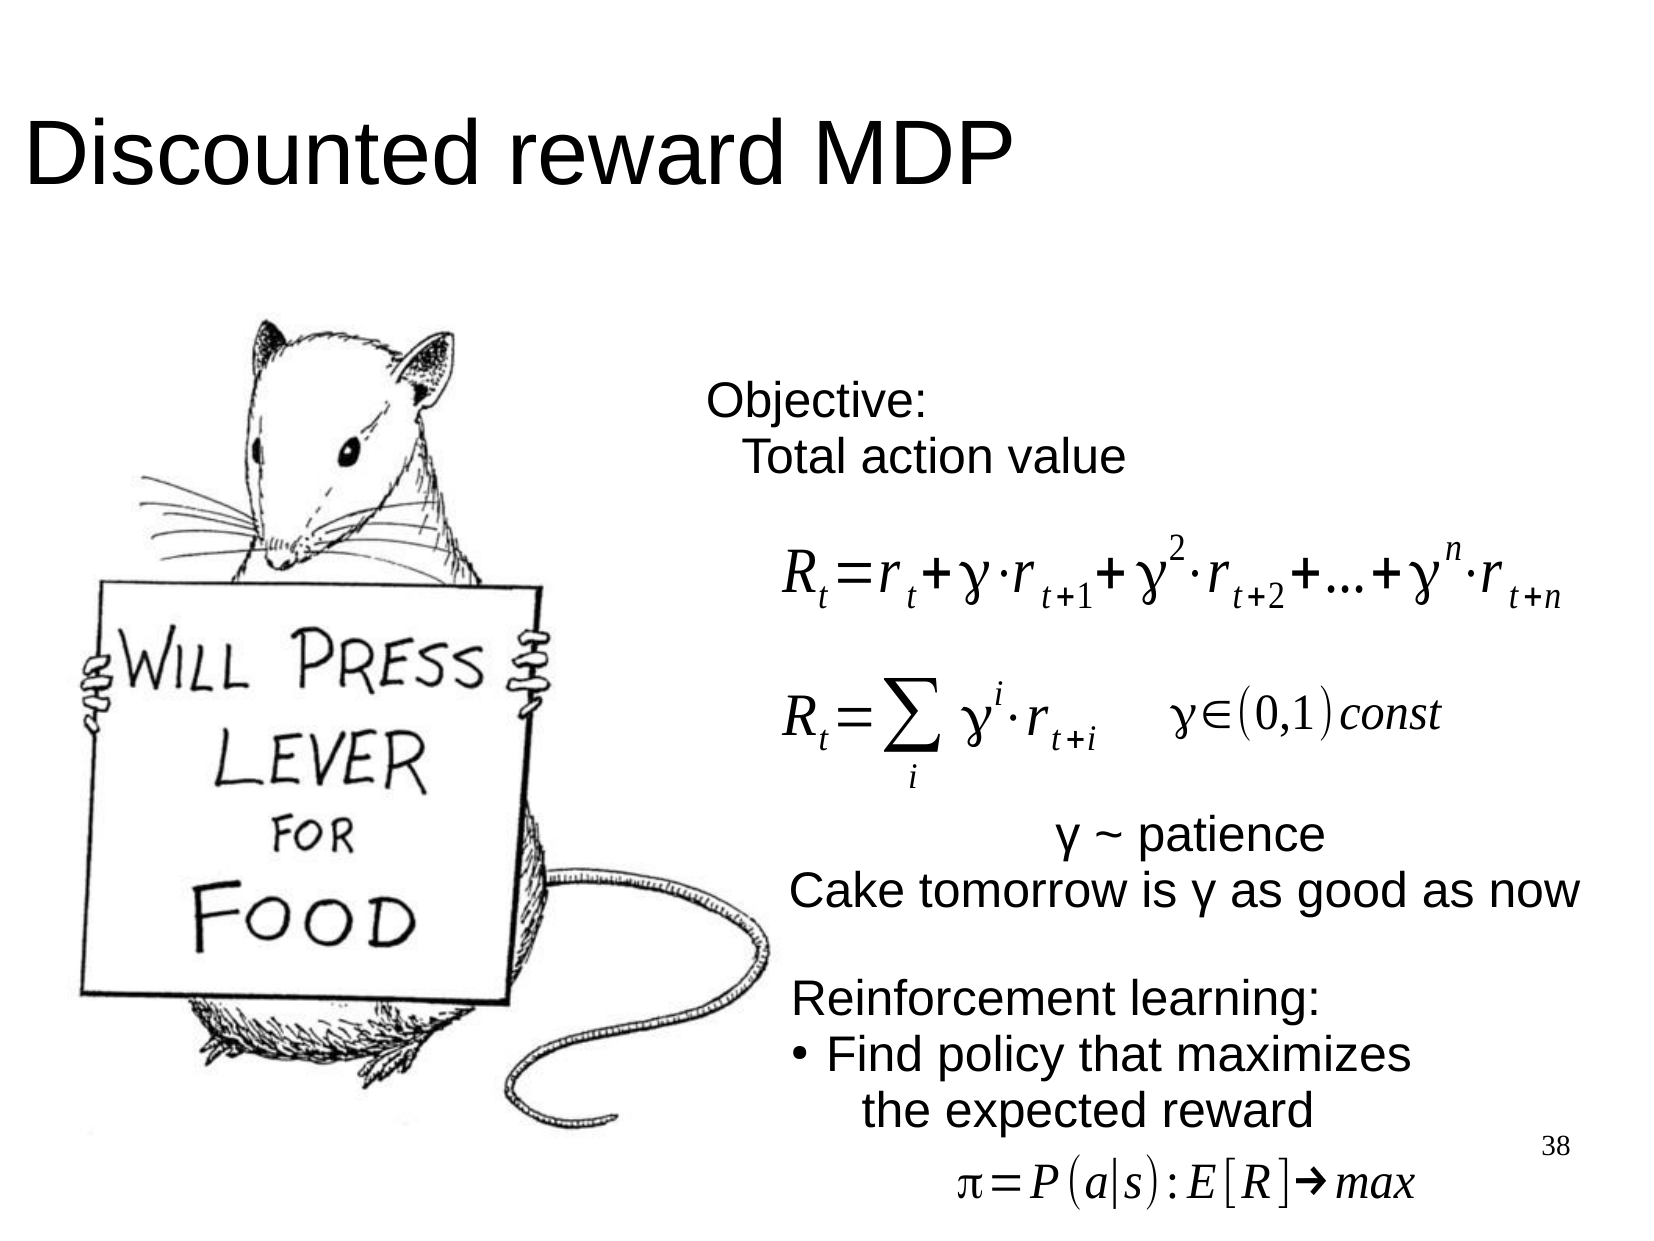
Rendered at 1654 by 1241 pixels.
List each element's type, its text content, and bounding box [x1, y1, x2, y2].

text_box Reinforcement learning: Find policy that maximizes the expected reward [755, 969, 1654, 1139]
title Discounted reward MDP [23, 49, 1512, 257]
chart [765, 671, 1111, 796]
text_box Objective: Total action value [670, 371, 1654, 541]
picture [0, 250, 791, 1241]
chart [765, 523, 1576, 616]
chart [945, 1151, 1430, 1213]
text_box γ ~ patience Cake tomorrow is γ as good as now [753, 805, 1594, 919]
chart [1155, 681, 1456, 743]
